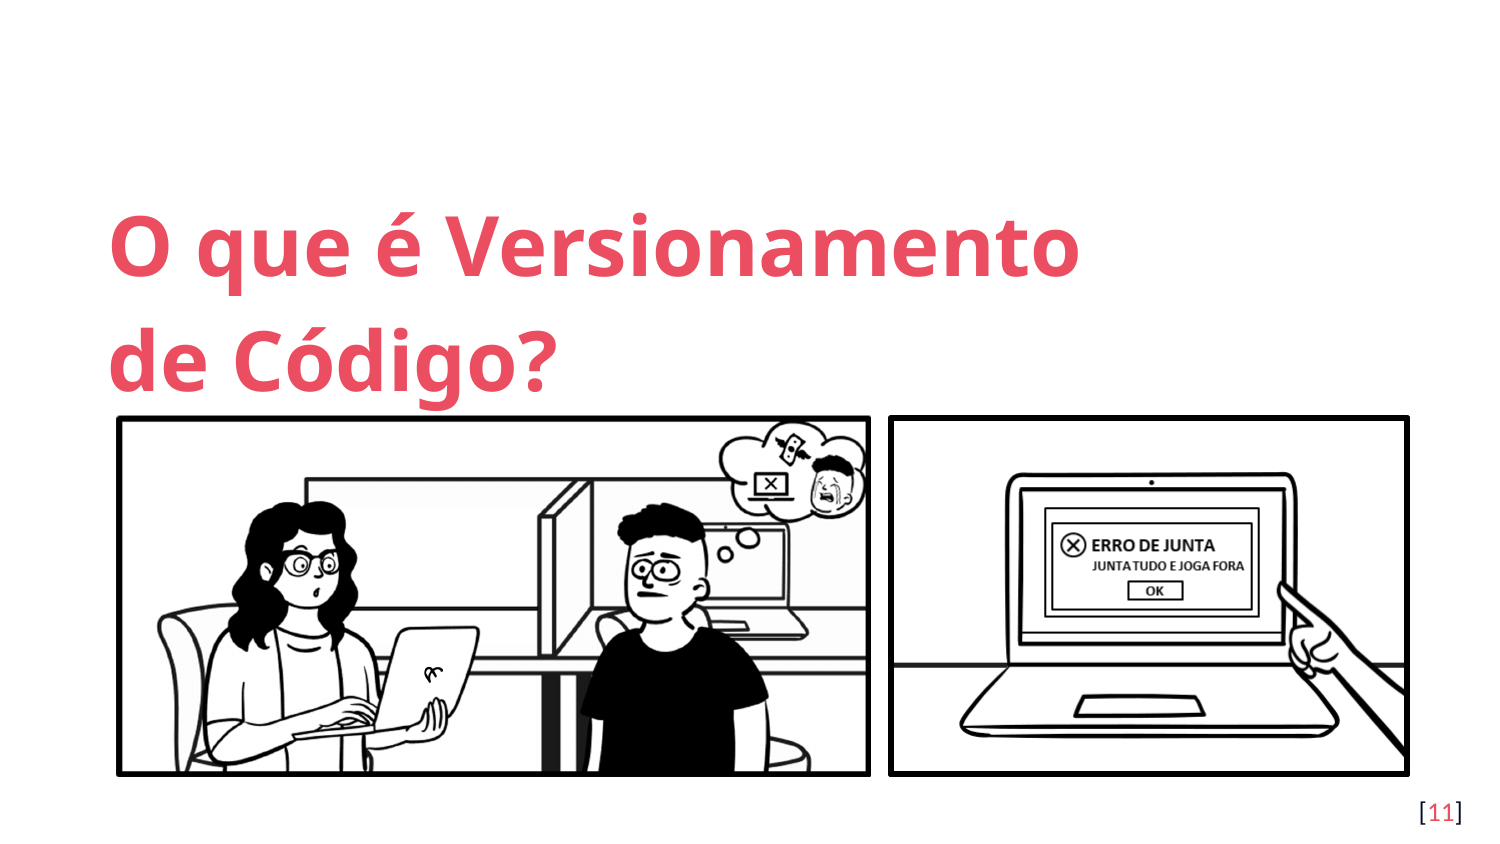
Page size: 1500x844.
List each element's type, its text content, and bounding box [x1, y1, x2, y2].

picture [888, 415, 1411, 777]
slide_number [11] [1403, 779, 1494, 844]
text_box O que é Versionamento de Código? [92, 162, 1183, 302]
picture [116, 415, 871, 777]
